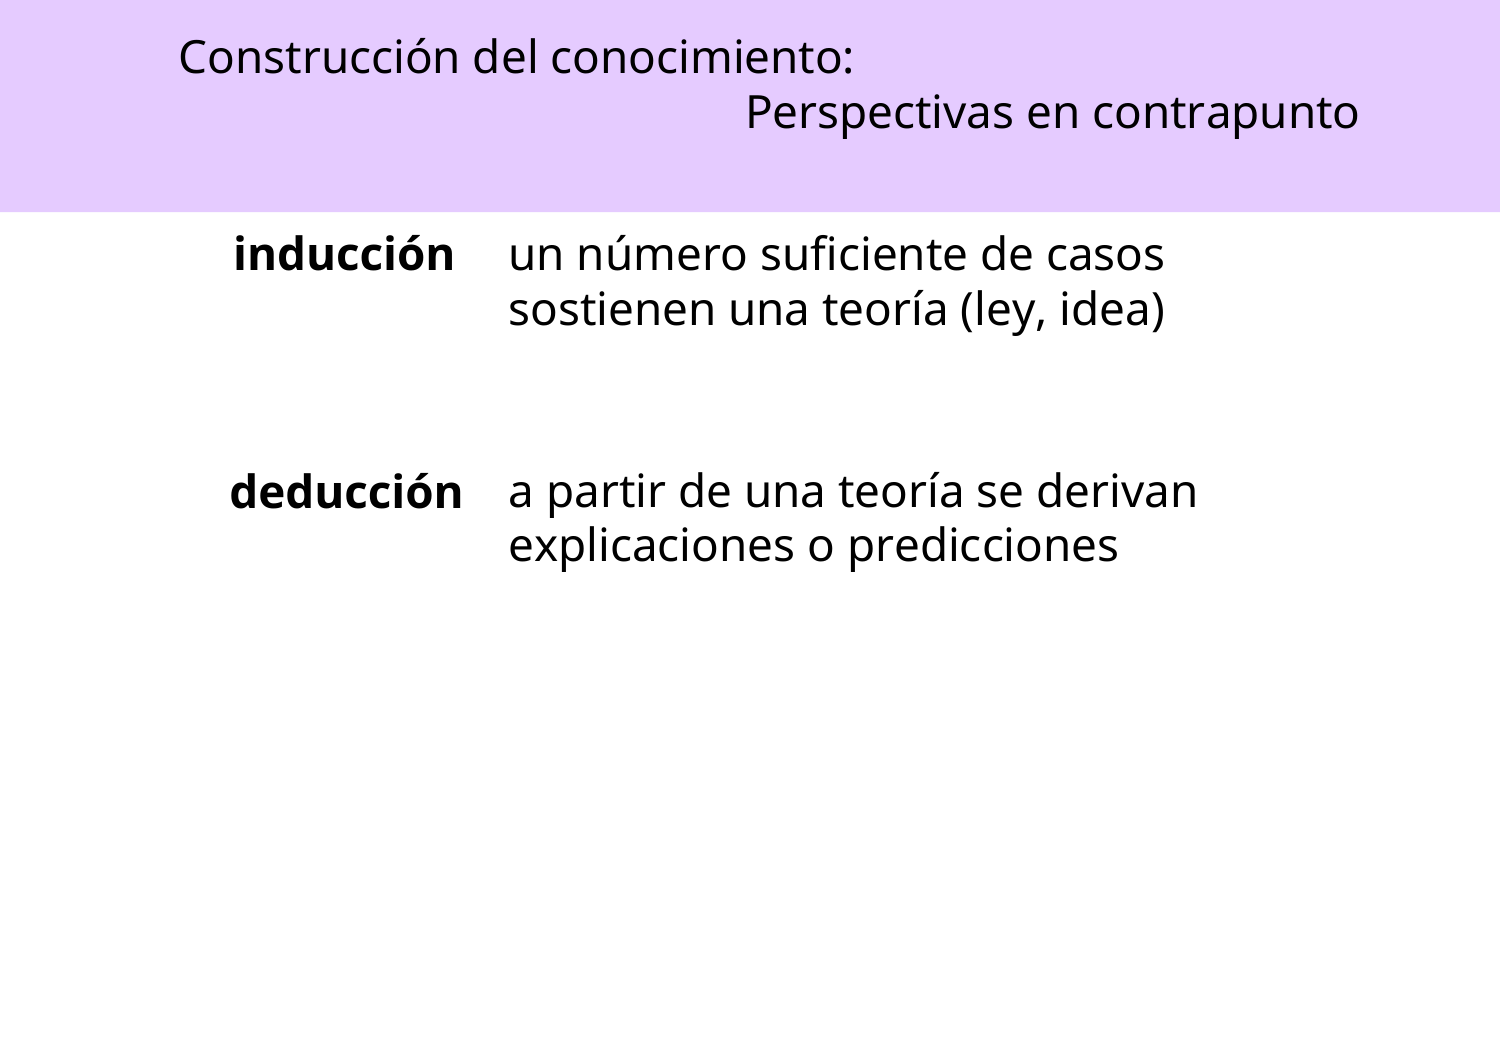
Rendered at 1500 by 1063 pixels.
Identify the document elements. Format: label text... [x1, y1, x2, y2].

text_box Construcción del conocimiento: Perspectivas en contrapunto [163, 20, 1376, 146]
text_box un número suficiente de casos sostienen una teoría (ley, idea) [493, 216, 1365, 343]
text_box a partir de una teoría se derivan explicaciones o predicciones [493, 453, 1424, 579]
text_box deducción [214, 455, 479, 526]
text_box [0, 0, 1500, 213]
text_box inducción [218, 216, 471, 288]
